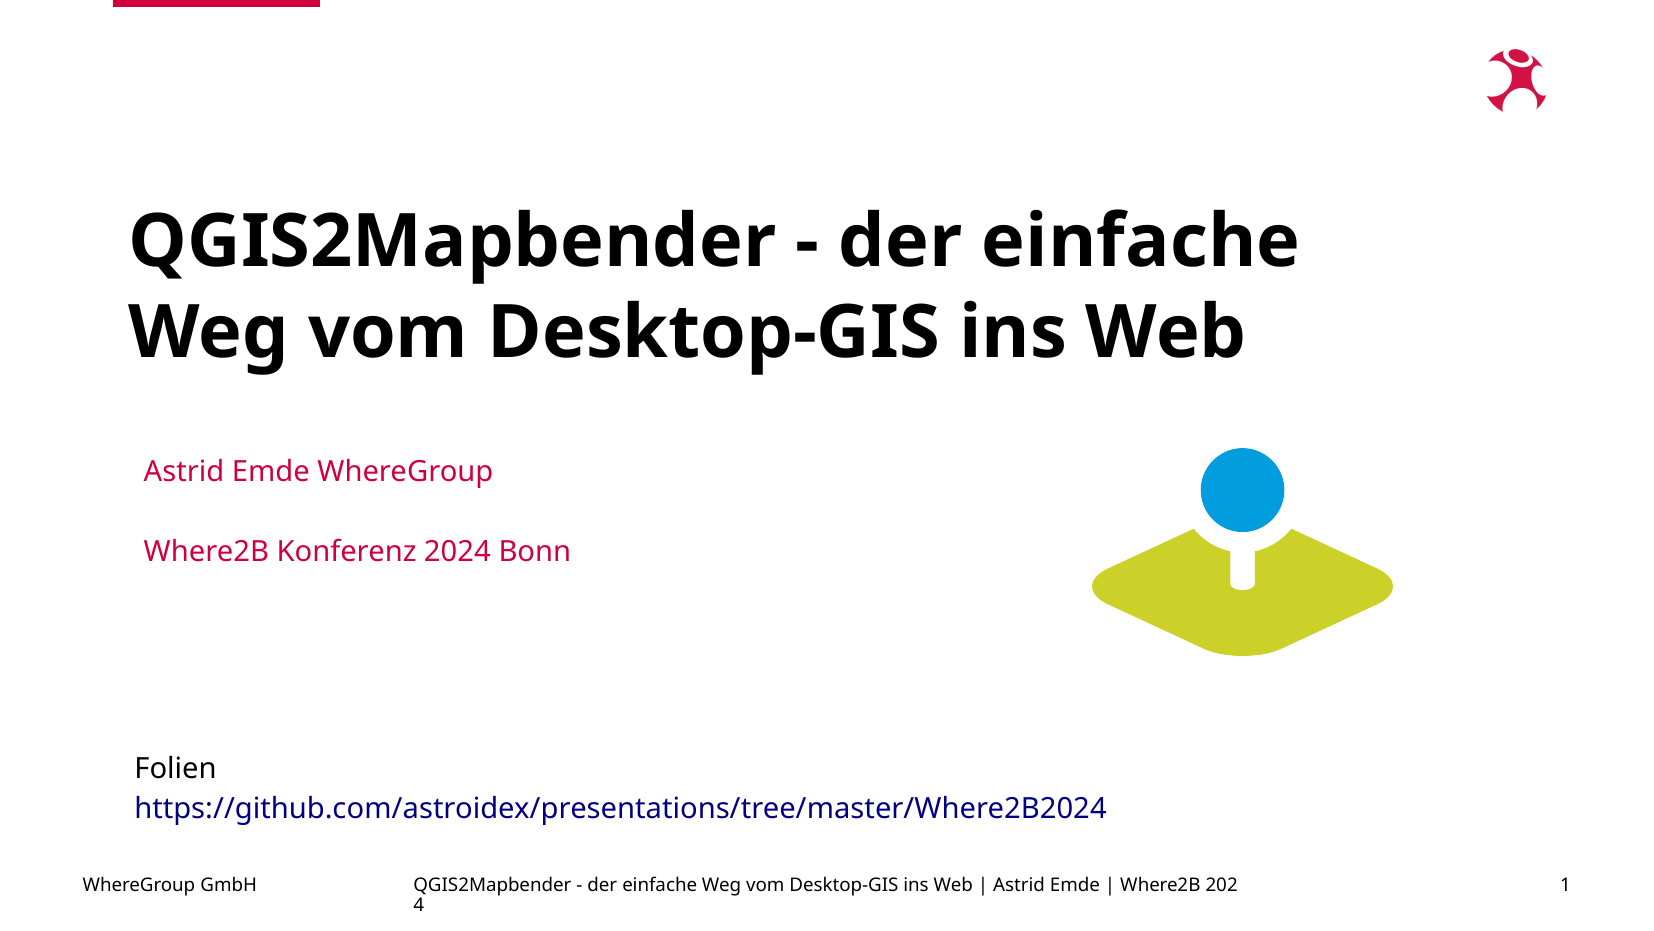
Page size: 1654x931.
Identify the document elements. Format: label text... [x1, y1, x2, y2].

picture [1483, 49, 1554, 118]
text_box Folien https://github.com/astroidex/presentations/tree/master/Where2B2024 [119, 740, 1508, 904]
text_box Astrid Emde WhereGroup Where2B Konferenz 2024 Bonn [128, 442, 632, 570]
picture [1092, 448, 1393, 656]
title QGIS2Mapbender - der einfache Weg vom Desktop-GIS ins Web [113, 159, 1354, 484]
